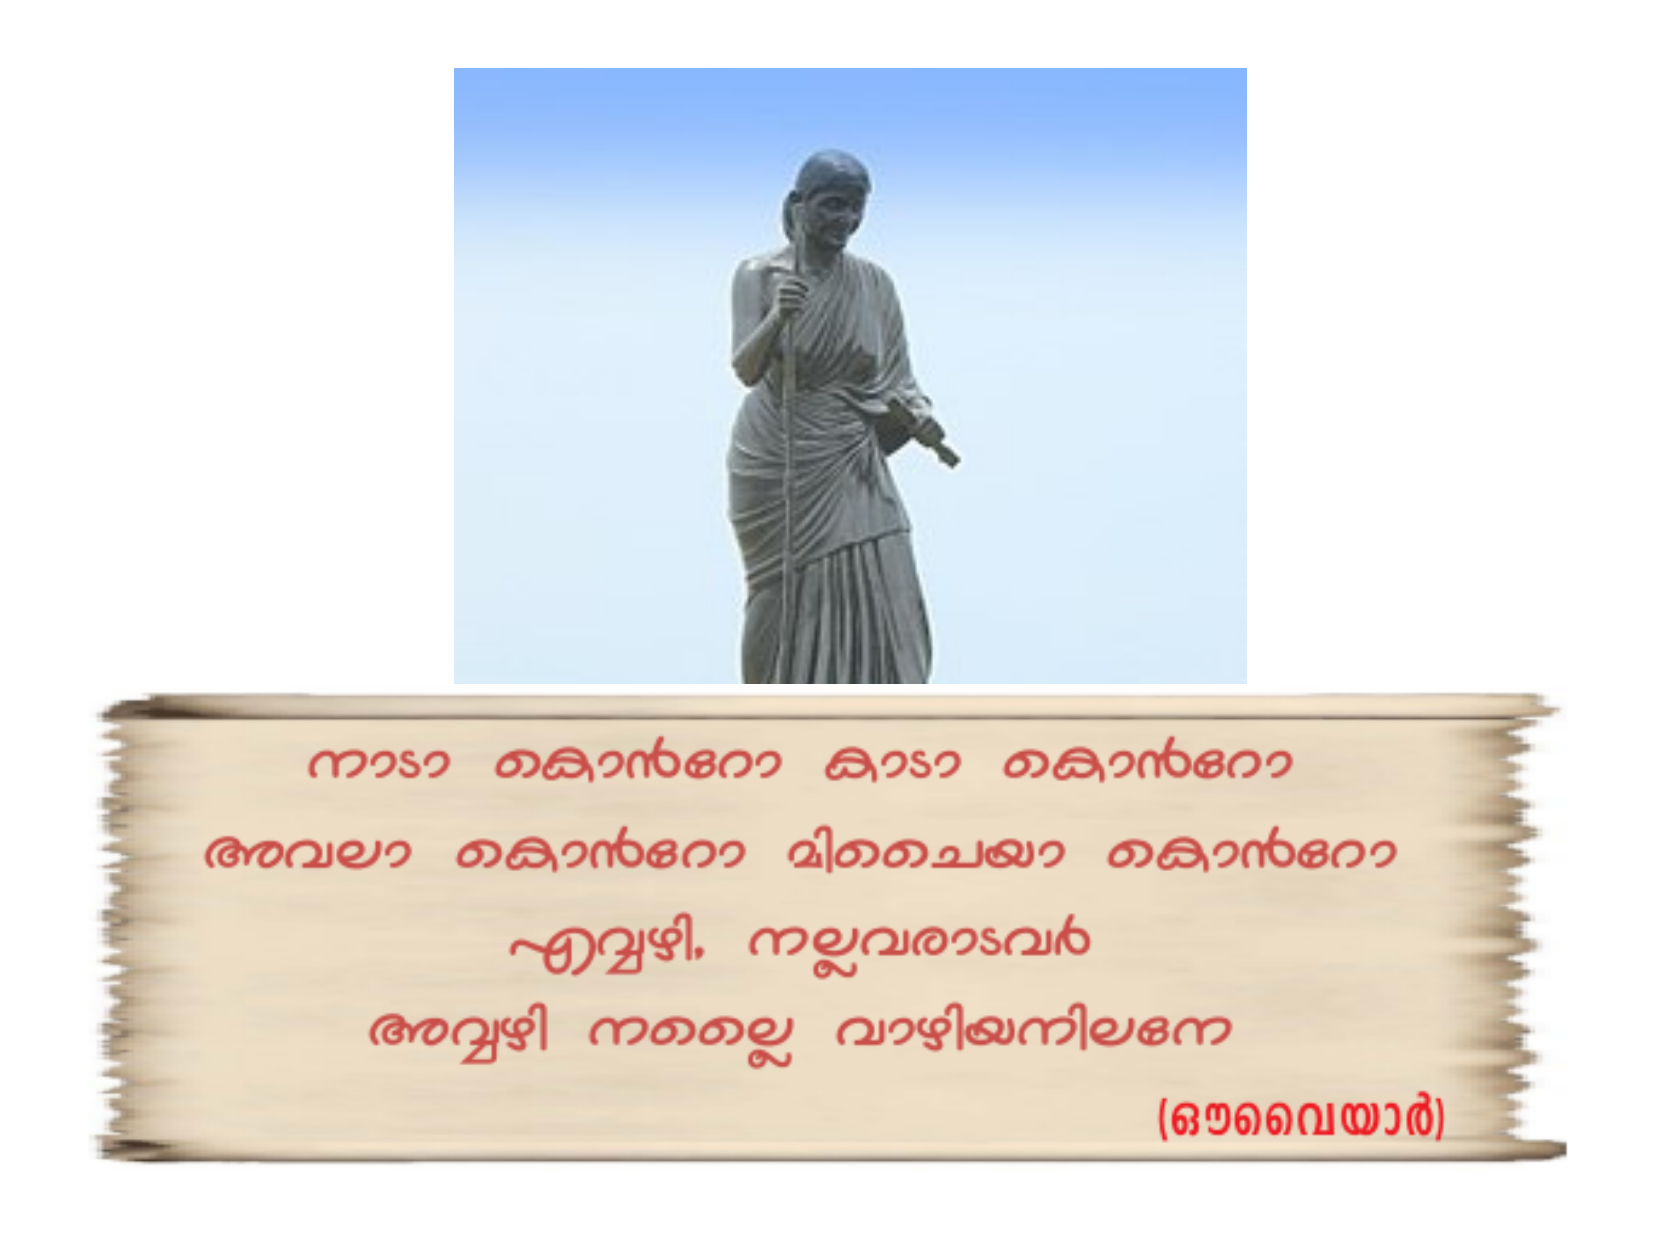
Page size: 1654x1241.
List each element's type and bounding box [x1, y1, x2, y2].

picture [88, 68, 1577, 1172]
